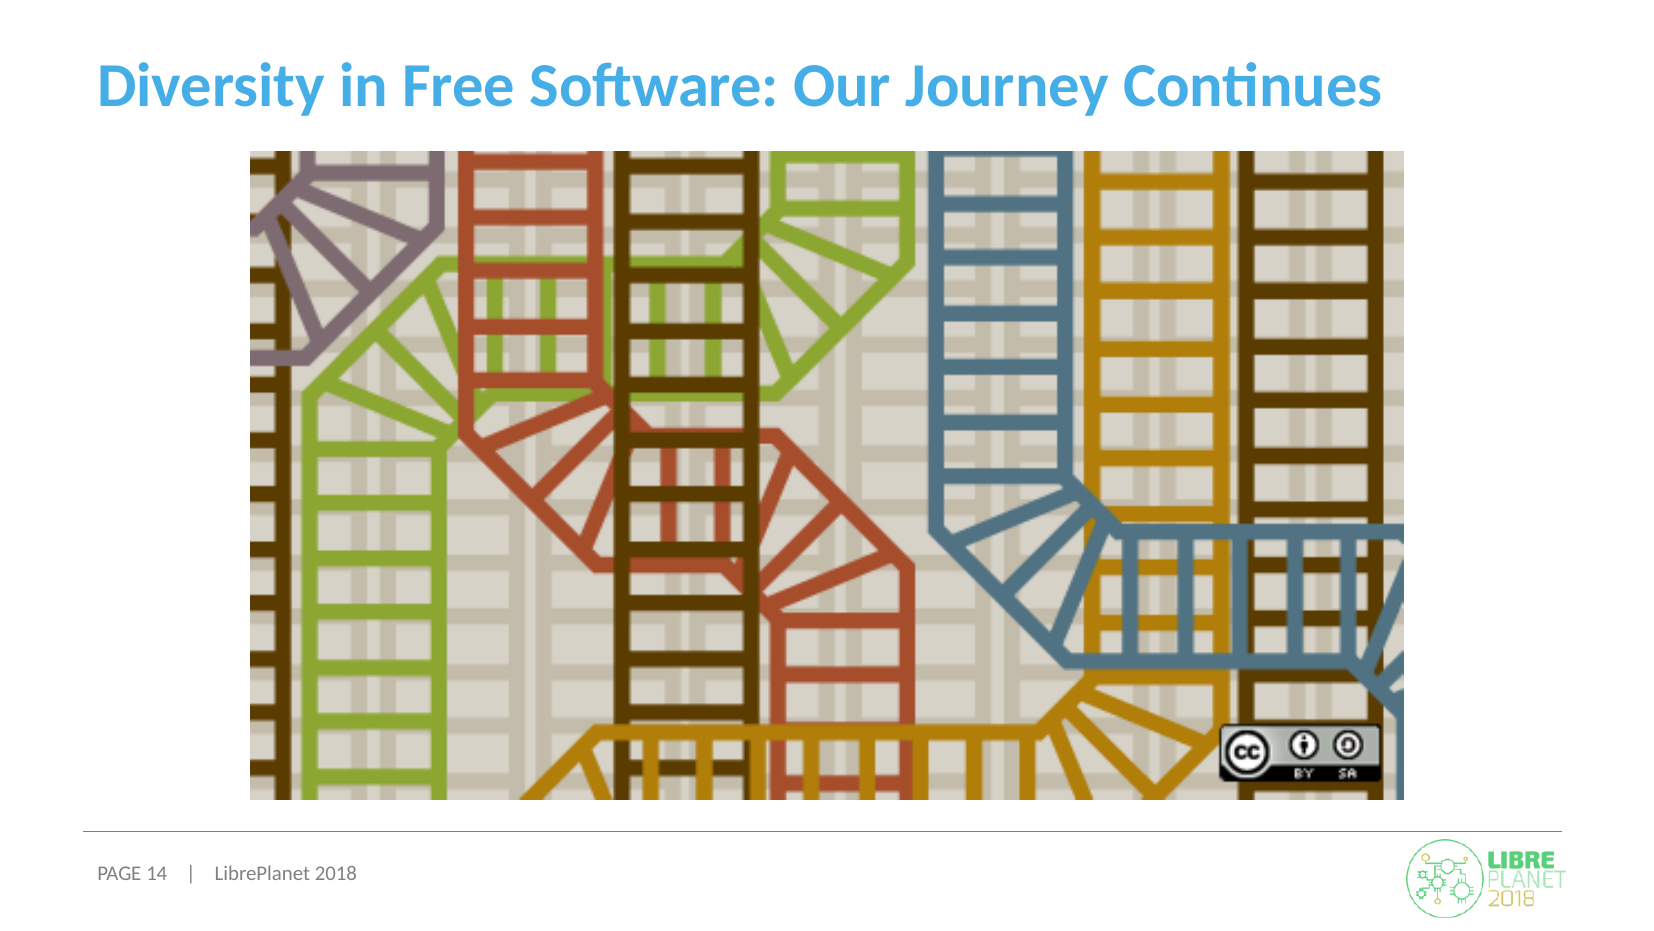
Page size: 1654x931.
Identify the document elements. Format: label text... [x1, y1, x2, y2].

picture [1406, 839, 1566, 918]
picture [250, 151, 1404, 800]
text_box Diversity in Free Software: Our Journey Continues [82, 37, 1571, 125]
